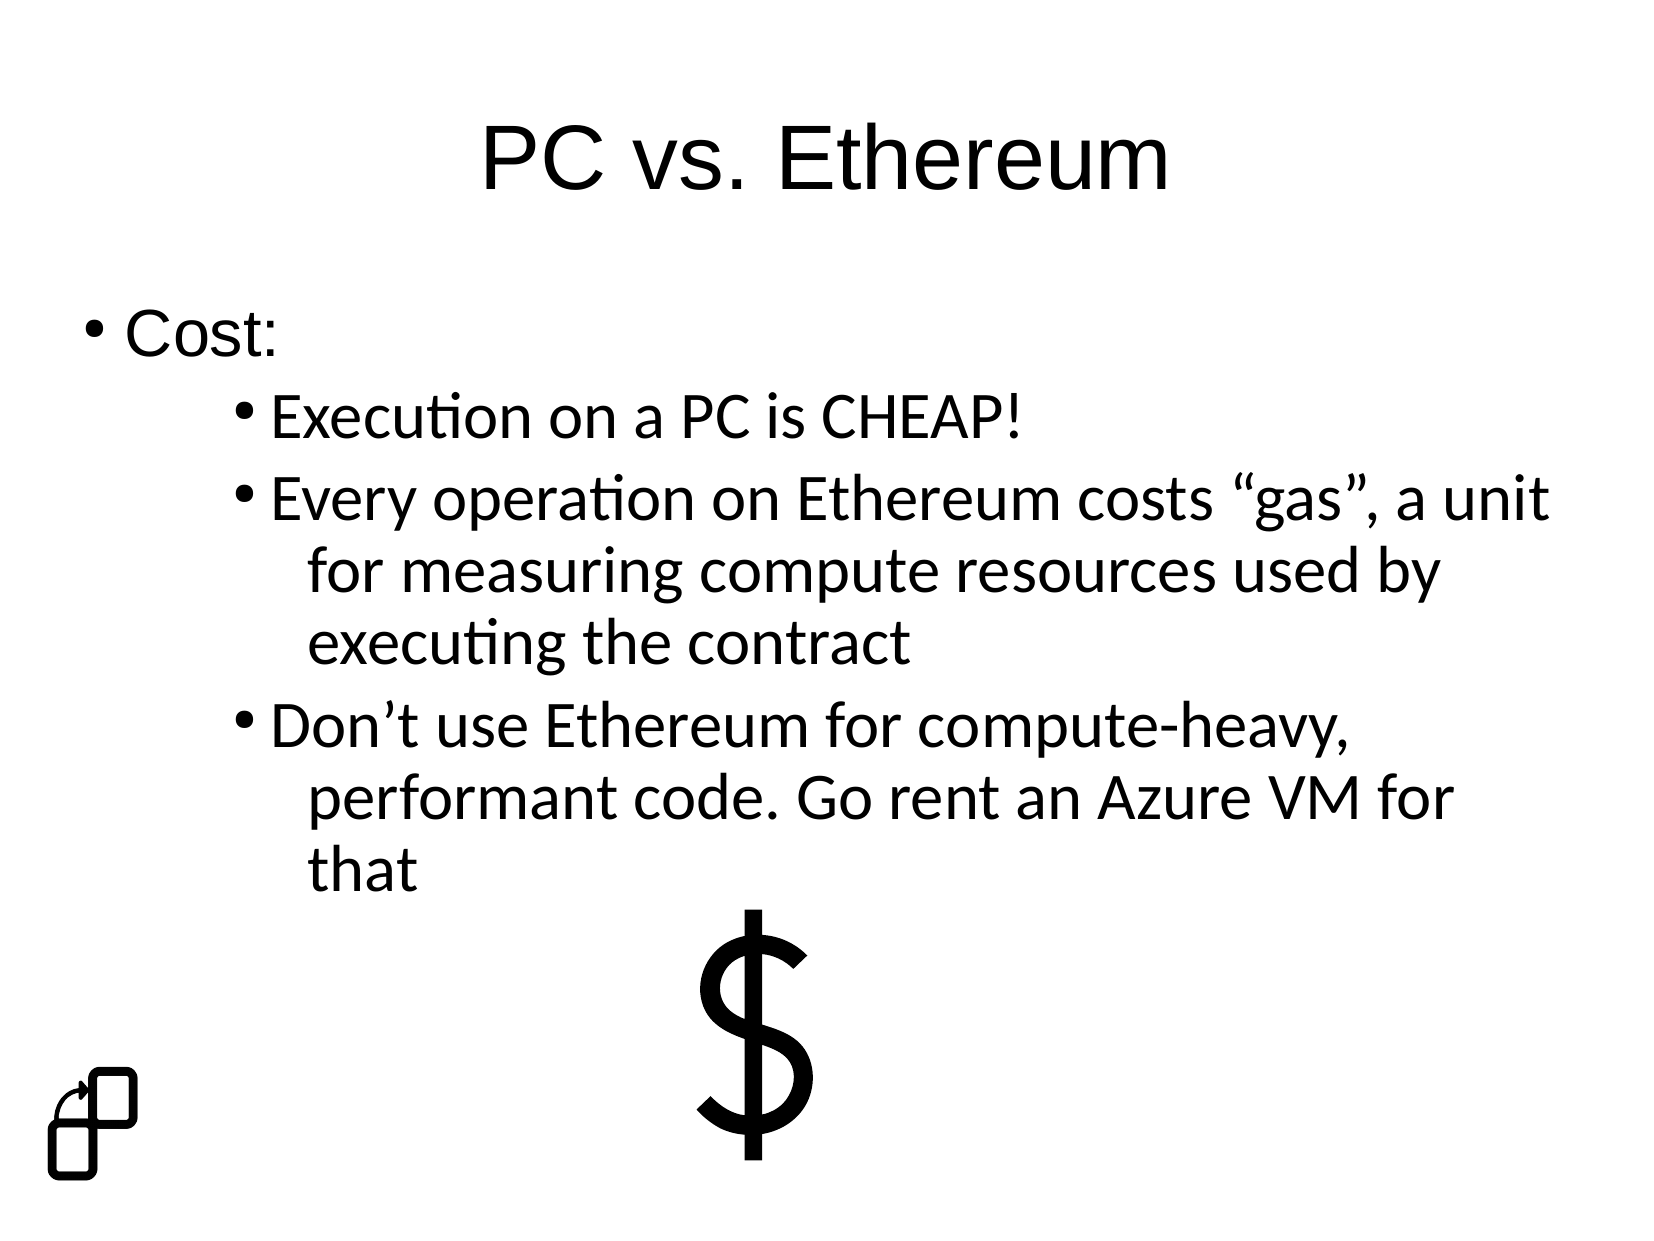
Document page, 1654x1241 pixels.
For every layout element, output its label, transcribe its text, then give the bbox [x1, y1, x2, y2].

list Cost: Execution on a PC is CHEAP! Every operation on Ethereum costs “gas”, a unit for measuring compute resources used by executing the contract Don’t use Ethereum for compute-heavy, performant code. Go rent an Azure VM for that [82, 290, 1571, 1010]
title PC vs. Ethereum [82, 97, 1571, 209]
picture [612, 893, 895, 1177]
picture [30, 1062, 153, 1186]
